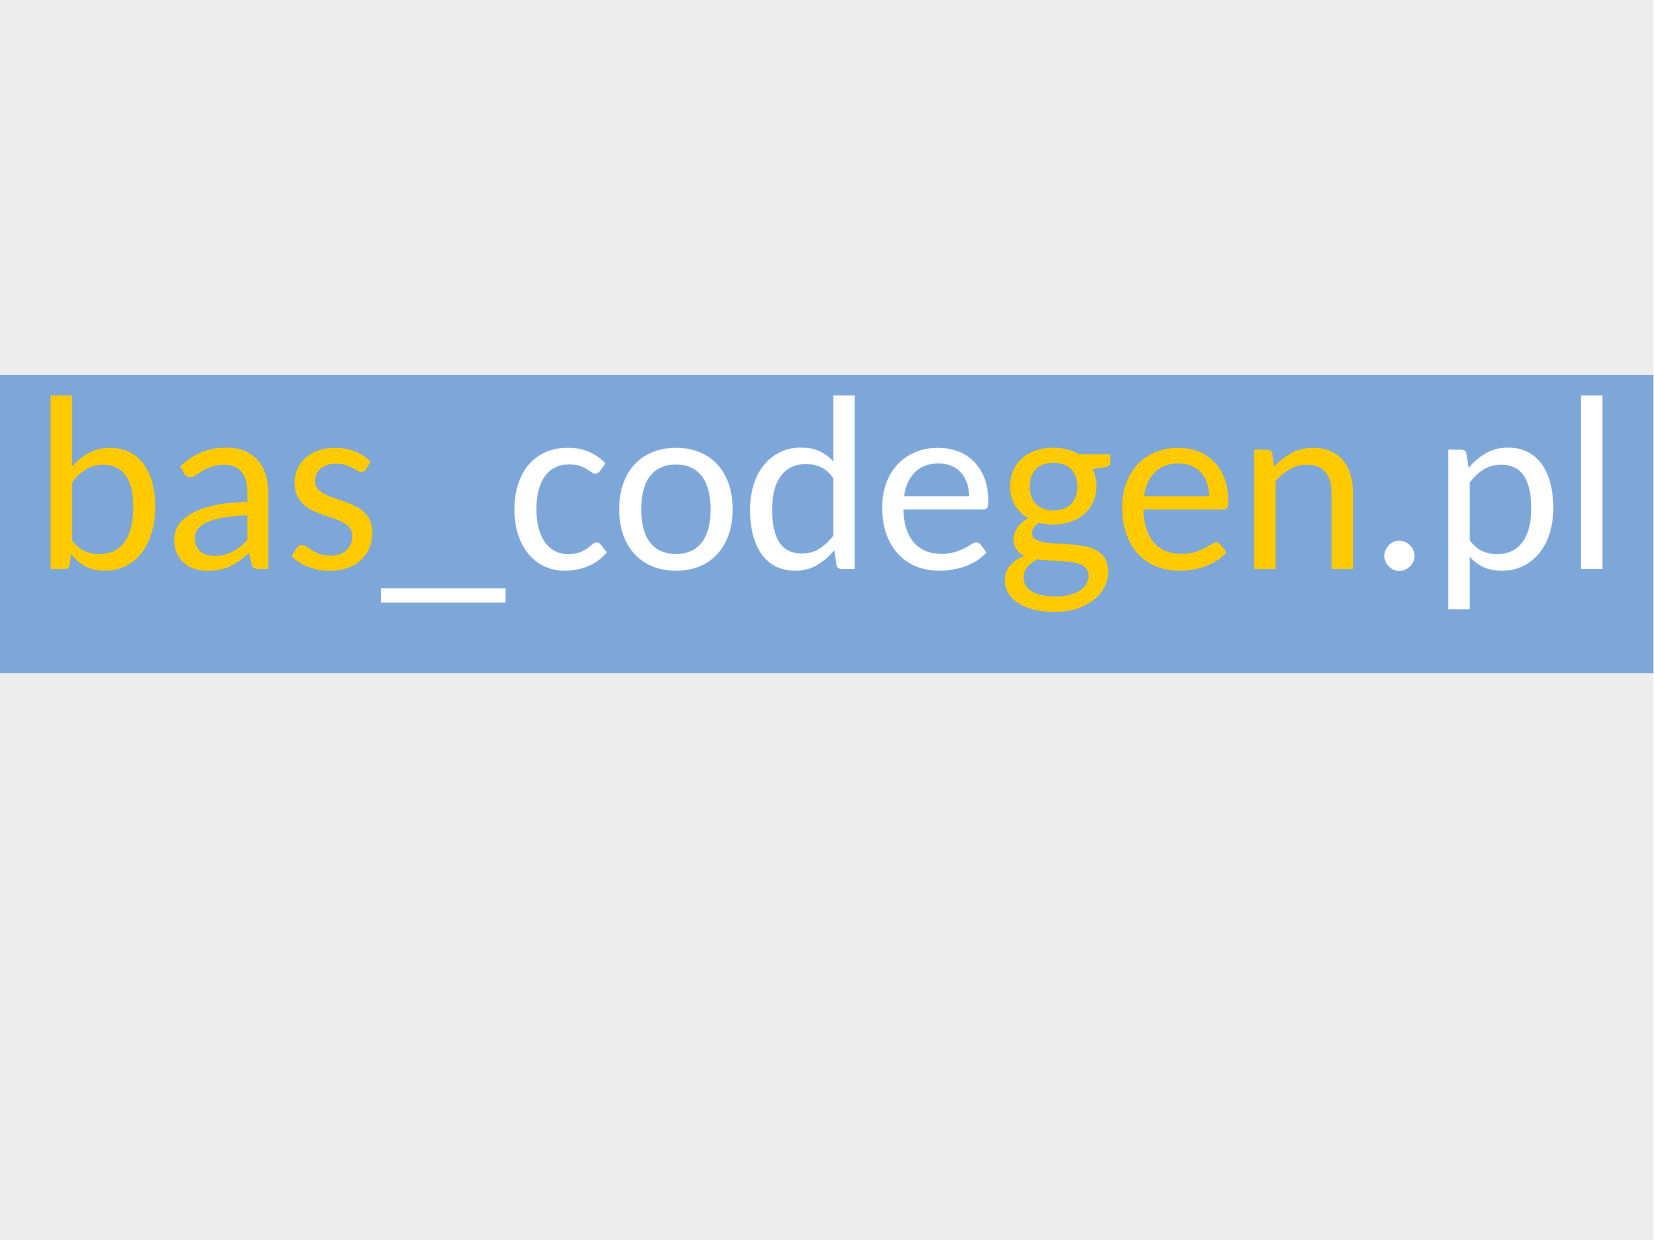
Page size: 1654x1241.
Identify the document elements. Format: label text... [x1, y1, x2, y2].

text_box bas_codegen.pl [0, 375, 1654, 674]
